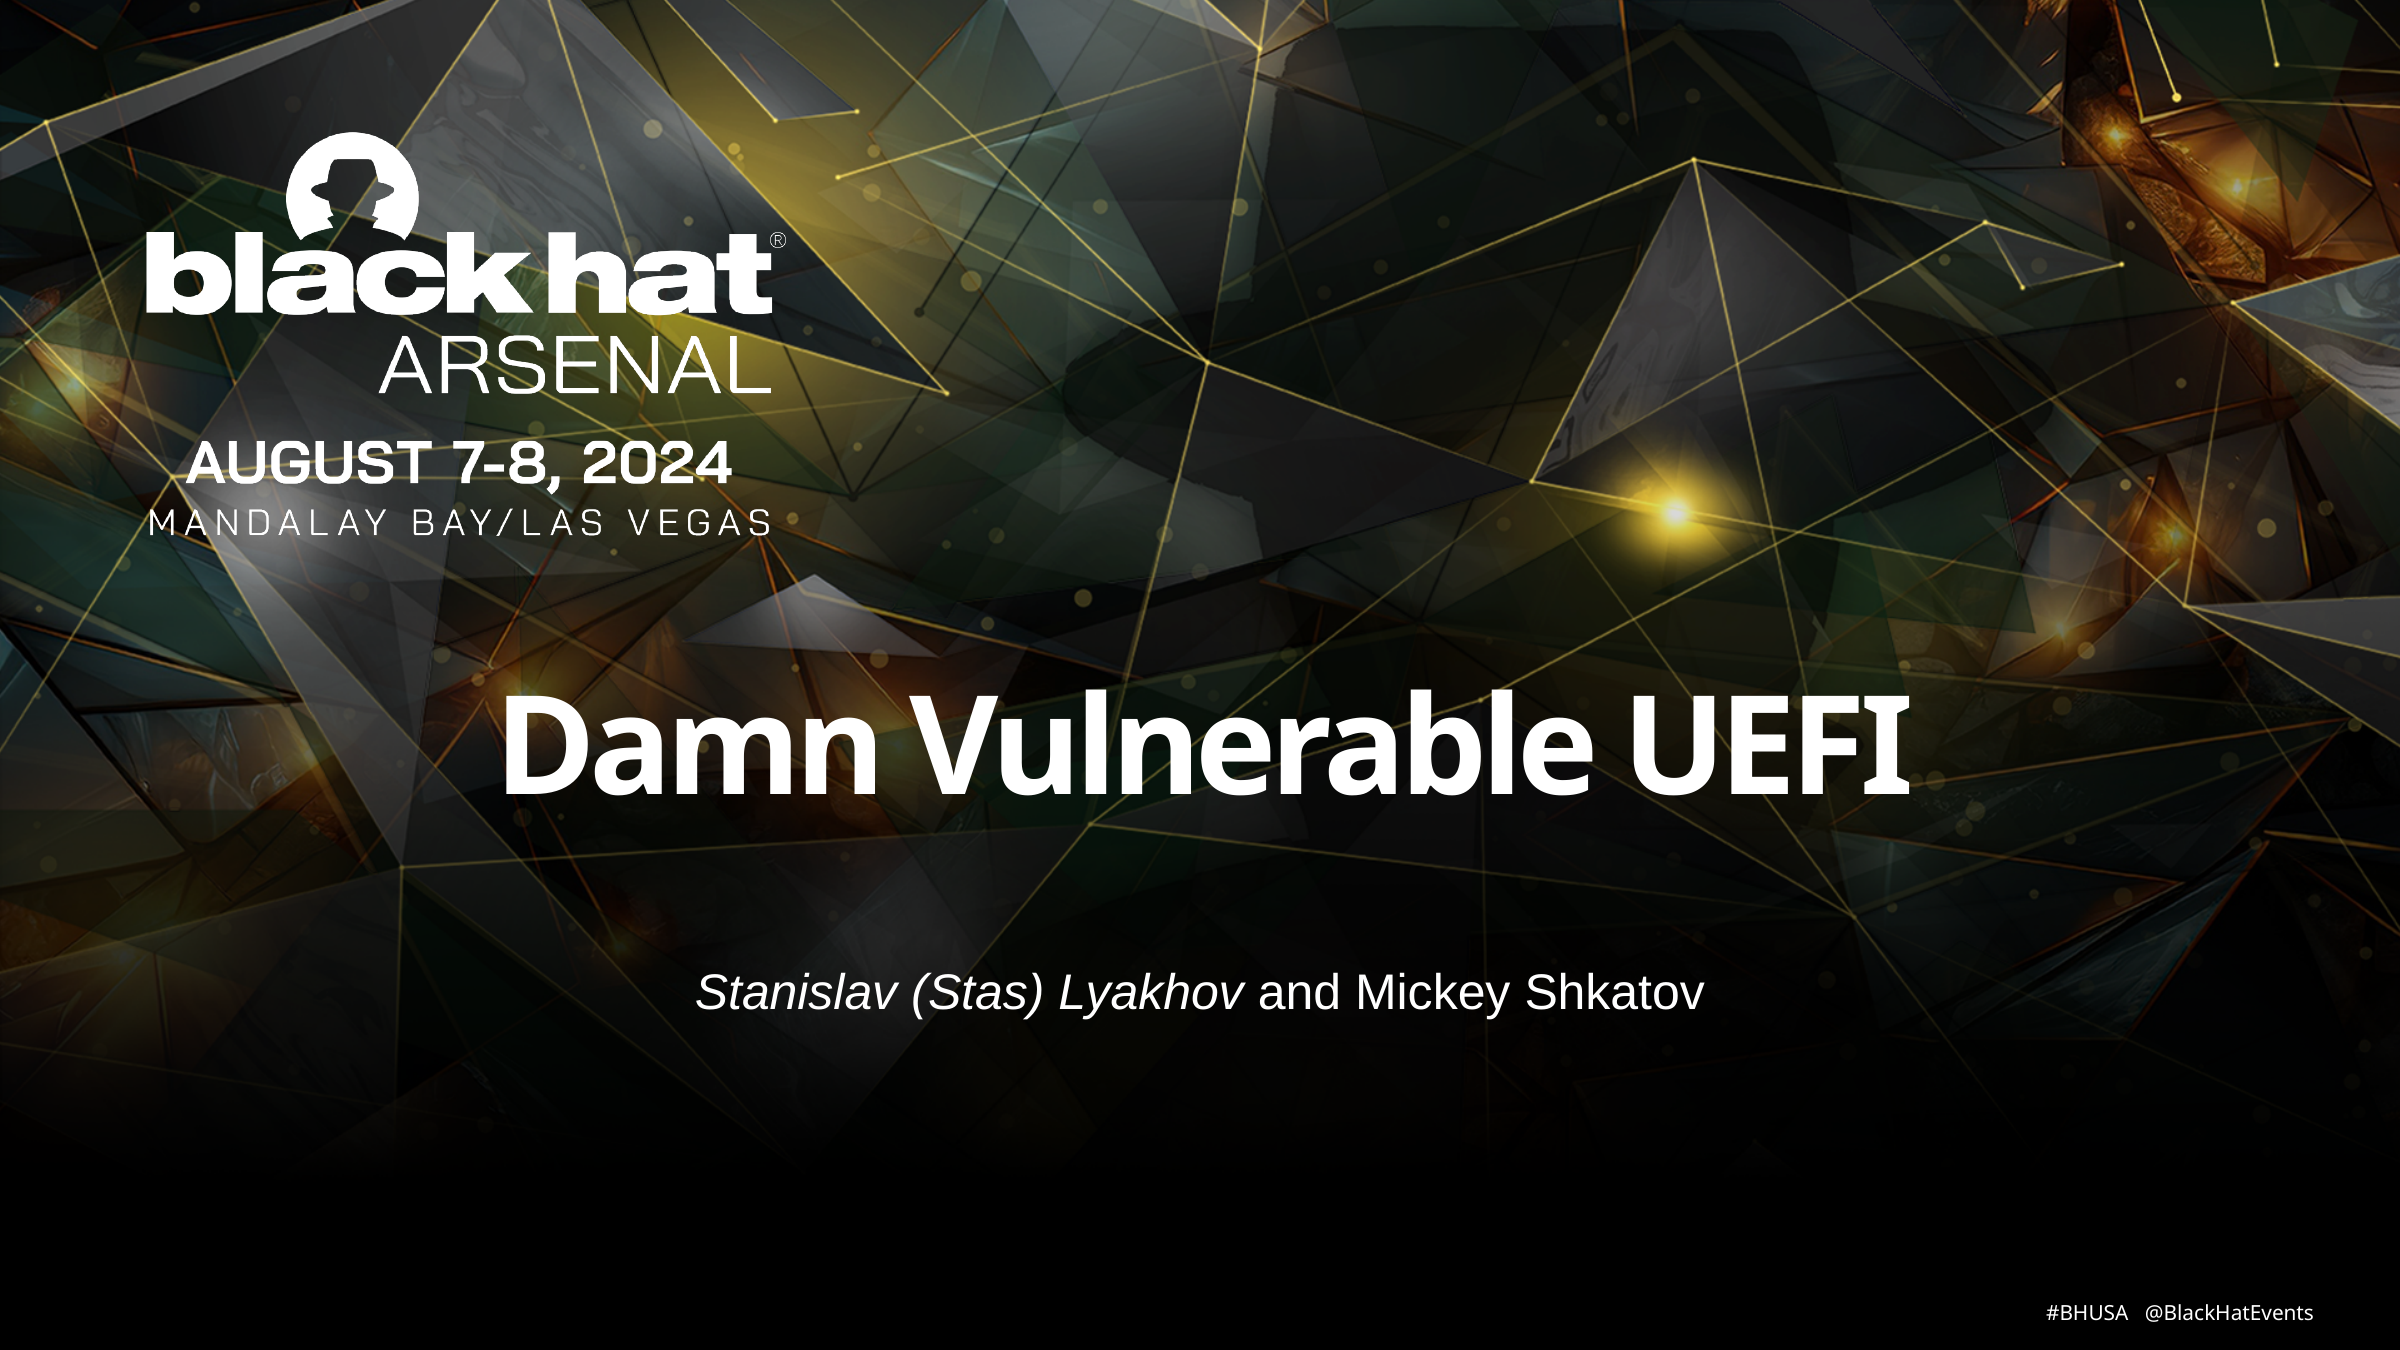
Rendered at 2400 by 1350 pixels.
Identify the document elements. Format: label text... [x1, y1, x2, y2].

picture [0, 0, 2400, 1350]
text_box Stanislav (Stas) Lyakhov and Mickey Shkatov [174, 951, 2225, 1144]
text_box Damn Vulnerable UEFI [4, 670, 2400, 830]
